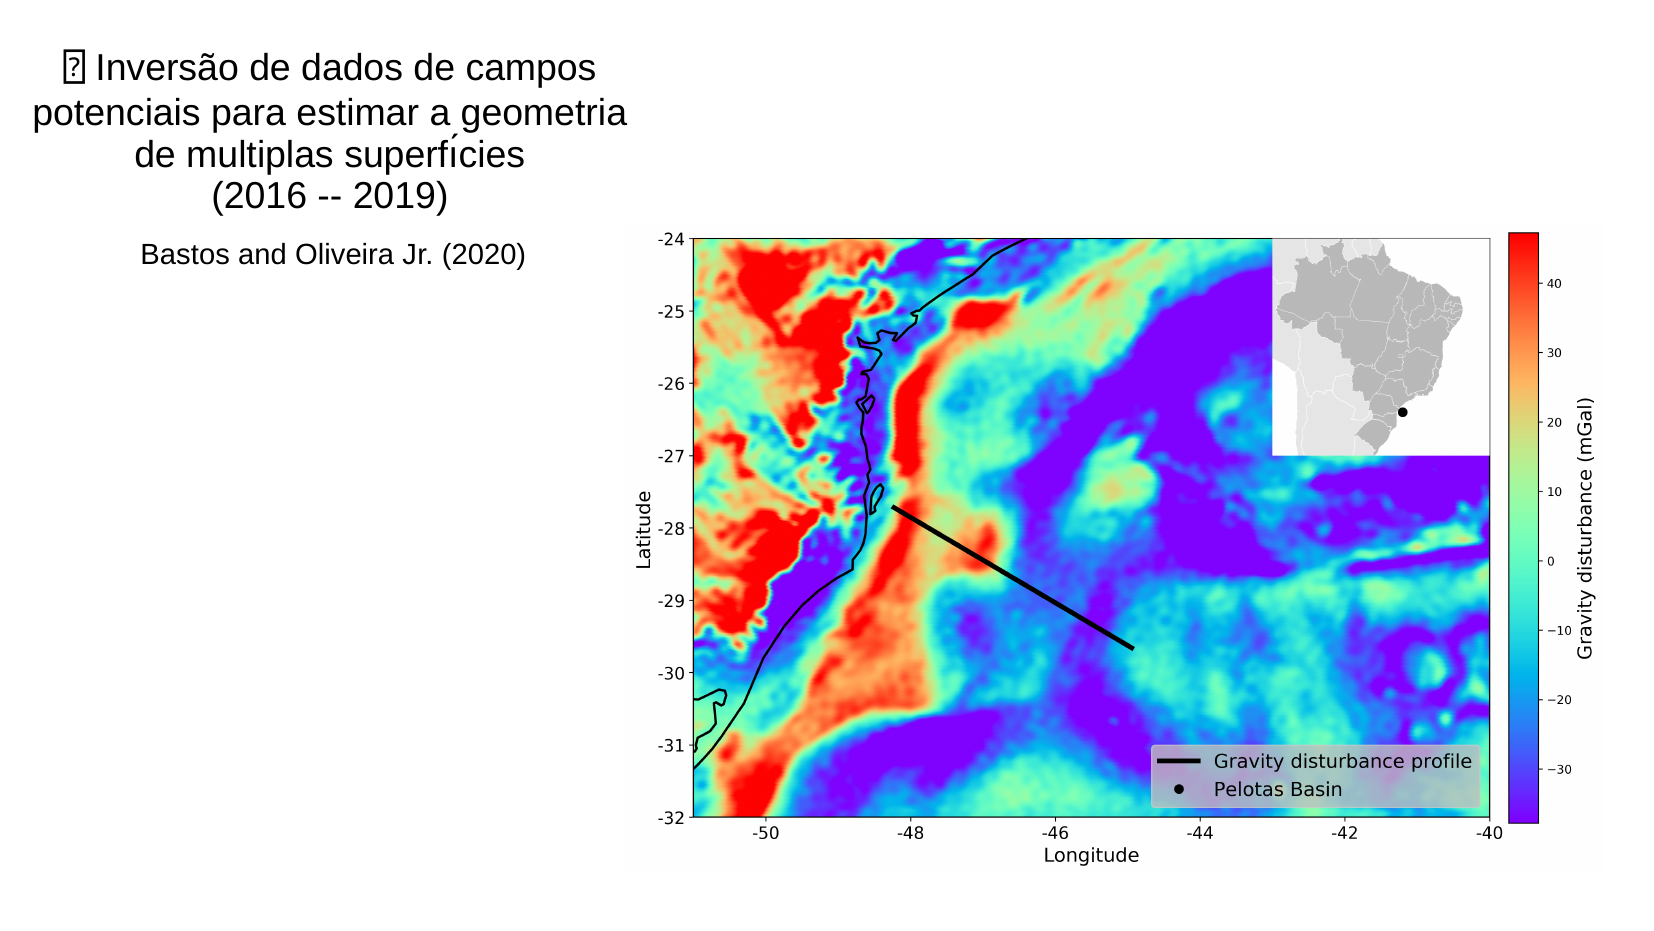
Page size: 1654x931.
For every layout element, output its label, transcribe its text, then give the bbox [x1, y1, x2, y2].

text_box Bastos and Oliveira Jr. (2020) [85, 230, 582, 278]
text_box ⍰ Inversão de dados de campos potenciais para estimar a geometria de multiplas superfı́cies (2016 -- 2019) [17, 32, 674, 249]
picture [625, 223, 1604, 875]
